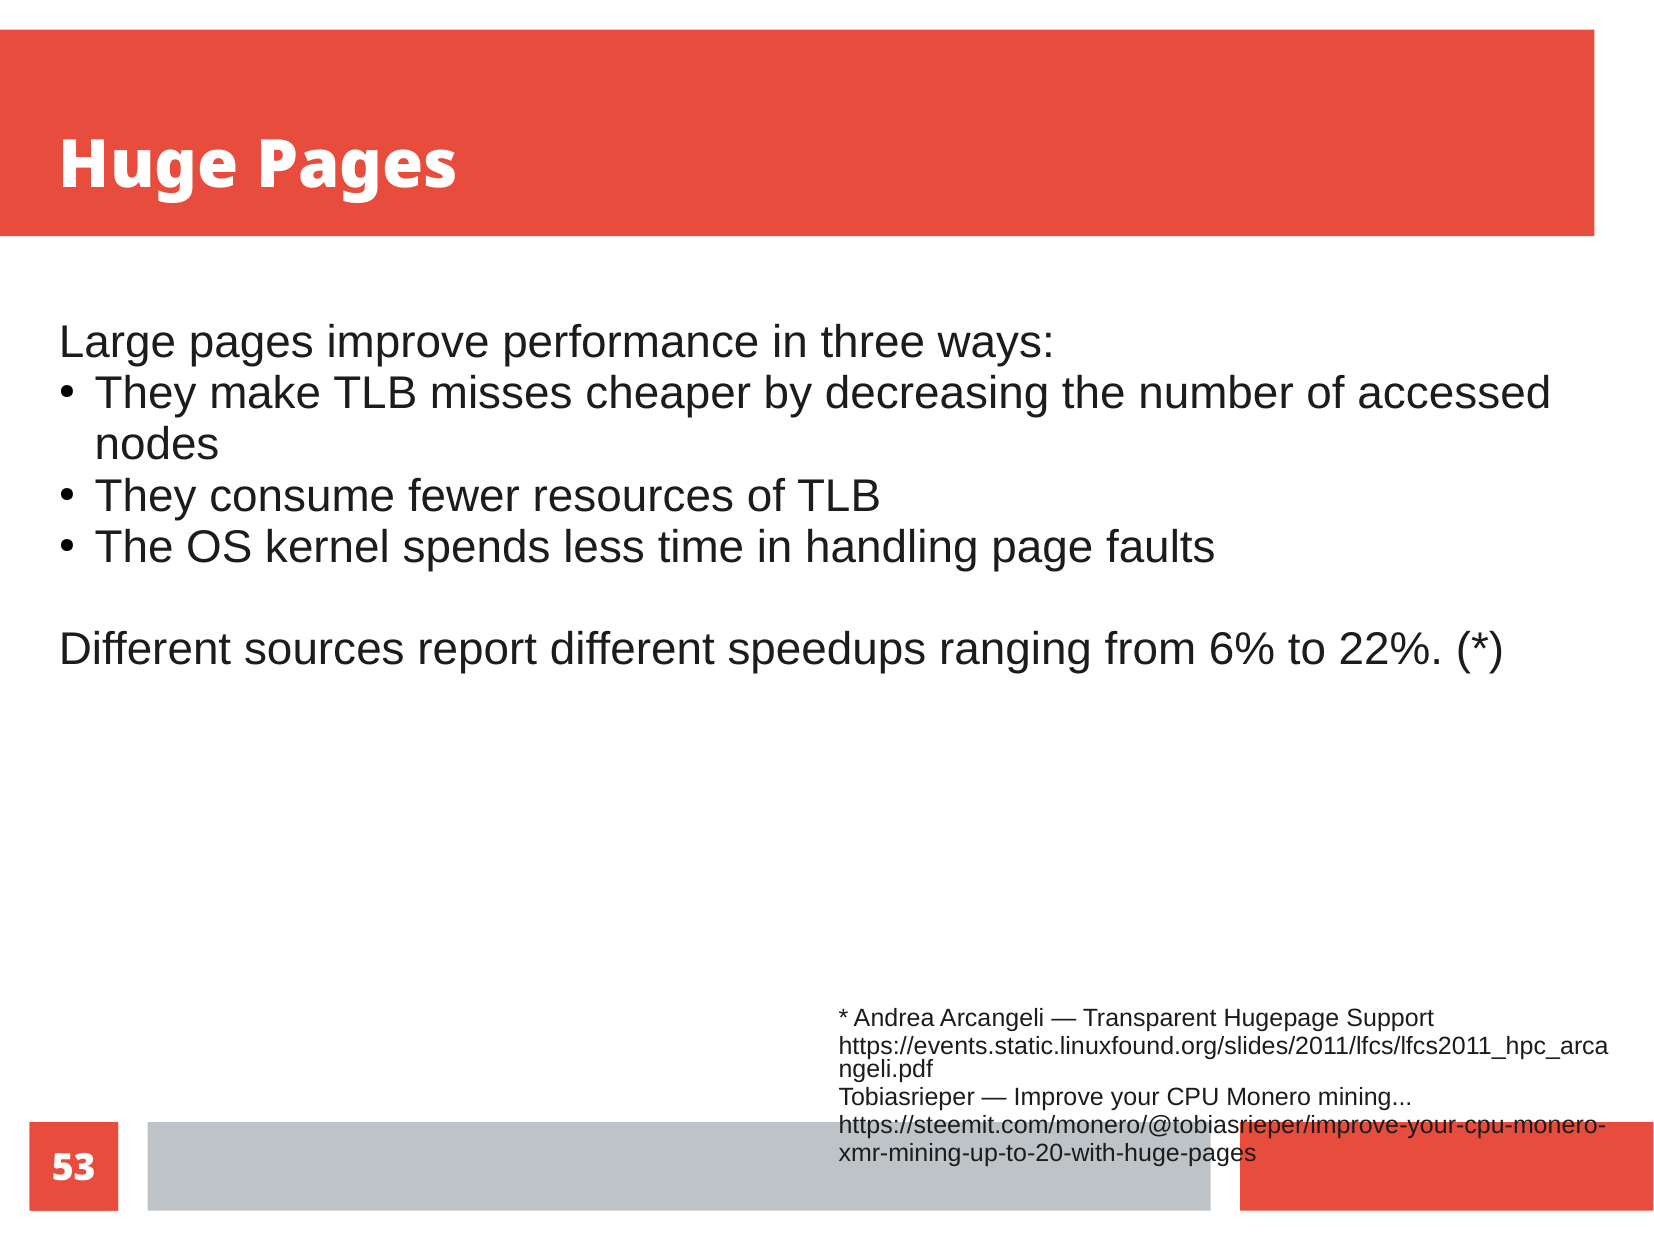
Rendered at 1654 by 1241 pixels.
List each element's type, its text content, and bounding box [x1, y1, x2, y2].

text_box Large pages improve performance in three ways: They make TLB misses cheaper by decreasing the number of accessed nodes They consume fewer resources of TLB The OS kernel spends less time in handling page faults Different sources report different speedups ranging from 6% to 22%. (*) [59, 315, 1619, 622]
title Huge Pages [59, 59, 1595, 207]
text_box * Andrea Arcangeli — Transparent Hugepage Support https://events.static.linuxfound.org/slides/2011/lfcs/lfcs2011_hpc_arcangeli.pdf Tobiasrieper — Improve your CPU Monero mining... https://steemit.com/monero/@tobiasrieper/improve-your-cpu-monero-xmr-mining-up-to-20-with-huge-pages [838, 1003, 1619, 1111]
